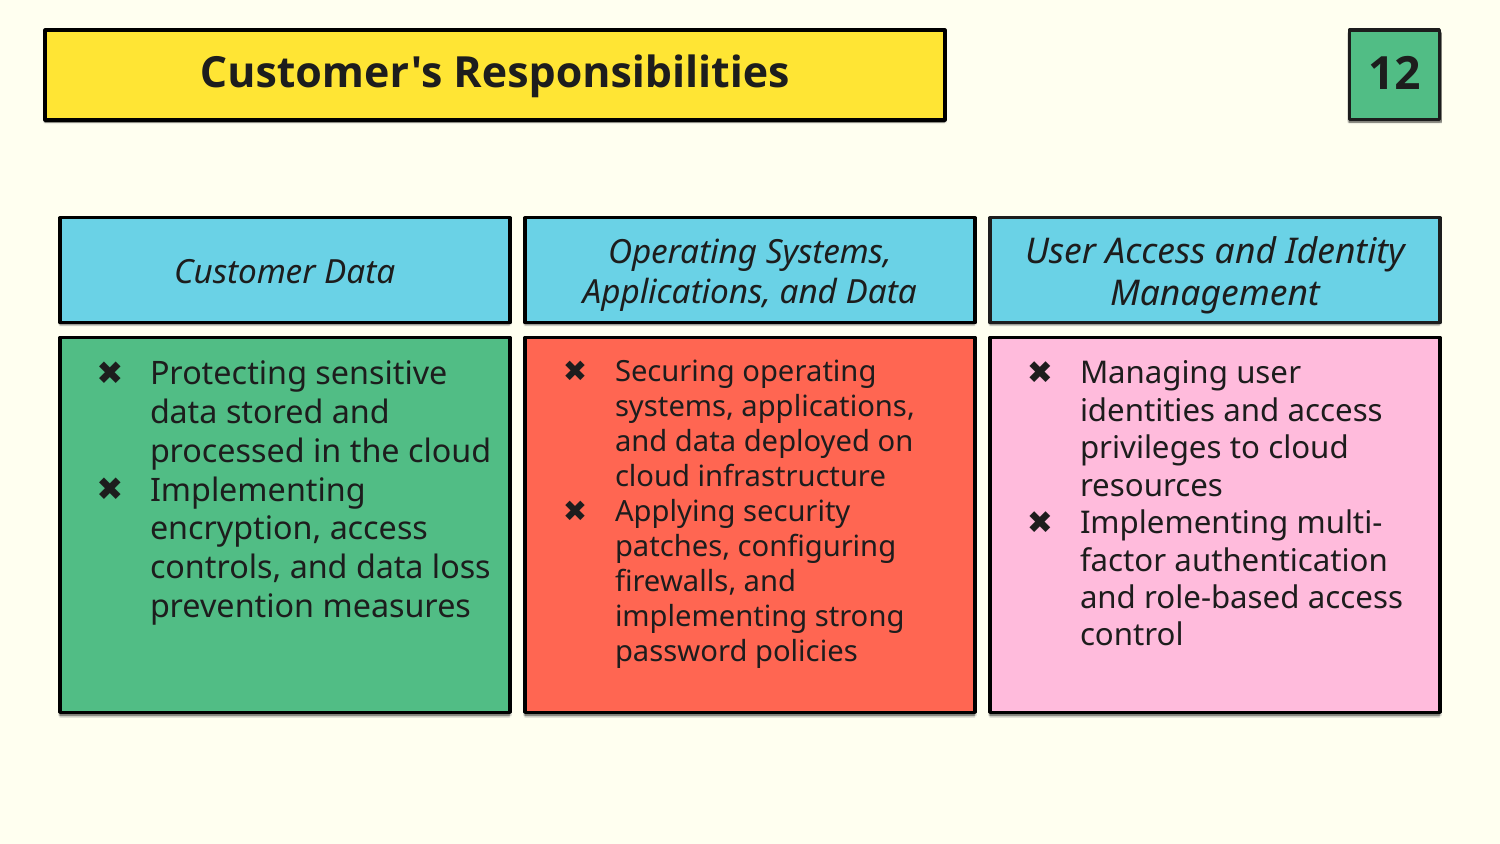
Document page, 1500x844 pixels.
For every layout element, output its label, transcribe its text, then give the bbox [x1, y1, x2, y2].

title Customer's Responsibilities [45, 30, 945, 120]
list Securing operating systems, applications, and data deployed on cloud infrastructure Applying security patches, configuring firewalls, and implementing strong password policies [525, 337, 975, 713]
list Managing user identities and access privileges to cloud resources Implementing multi-factor authentication and role-based access control [990, 337, 1440, 713]
list Protecting sensitive data stored and processed in the cloud Implementing encryption, access controls, and data loss prevention measures [60, 337, 510, 713]
subtitle User Access and Identity Management [990, 217, 1440, 323]
subtitle Customer Data [60, 217, 510, 323]
subtitle Operating Systems, Applications, and Data [525, 217, 975, 323]
